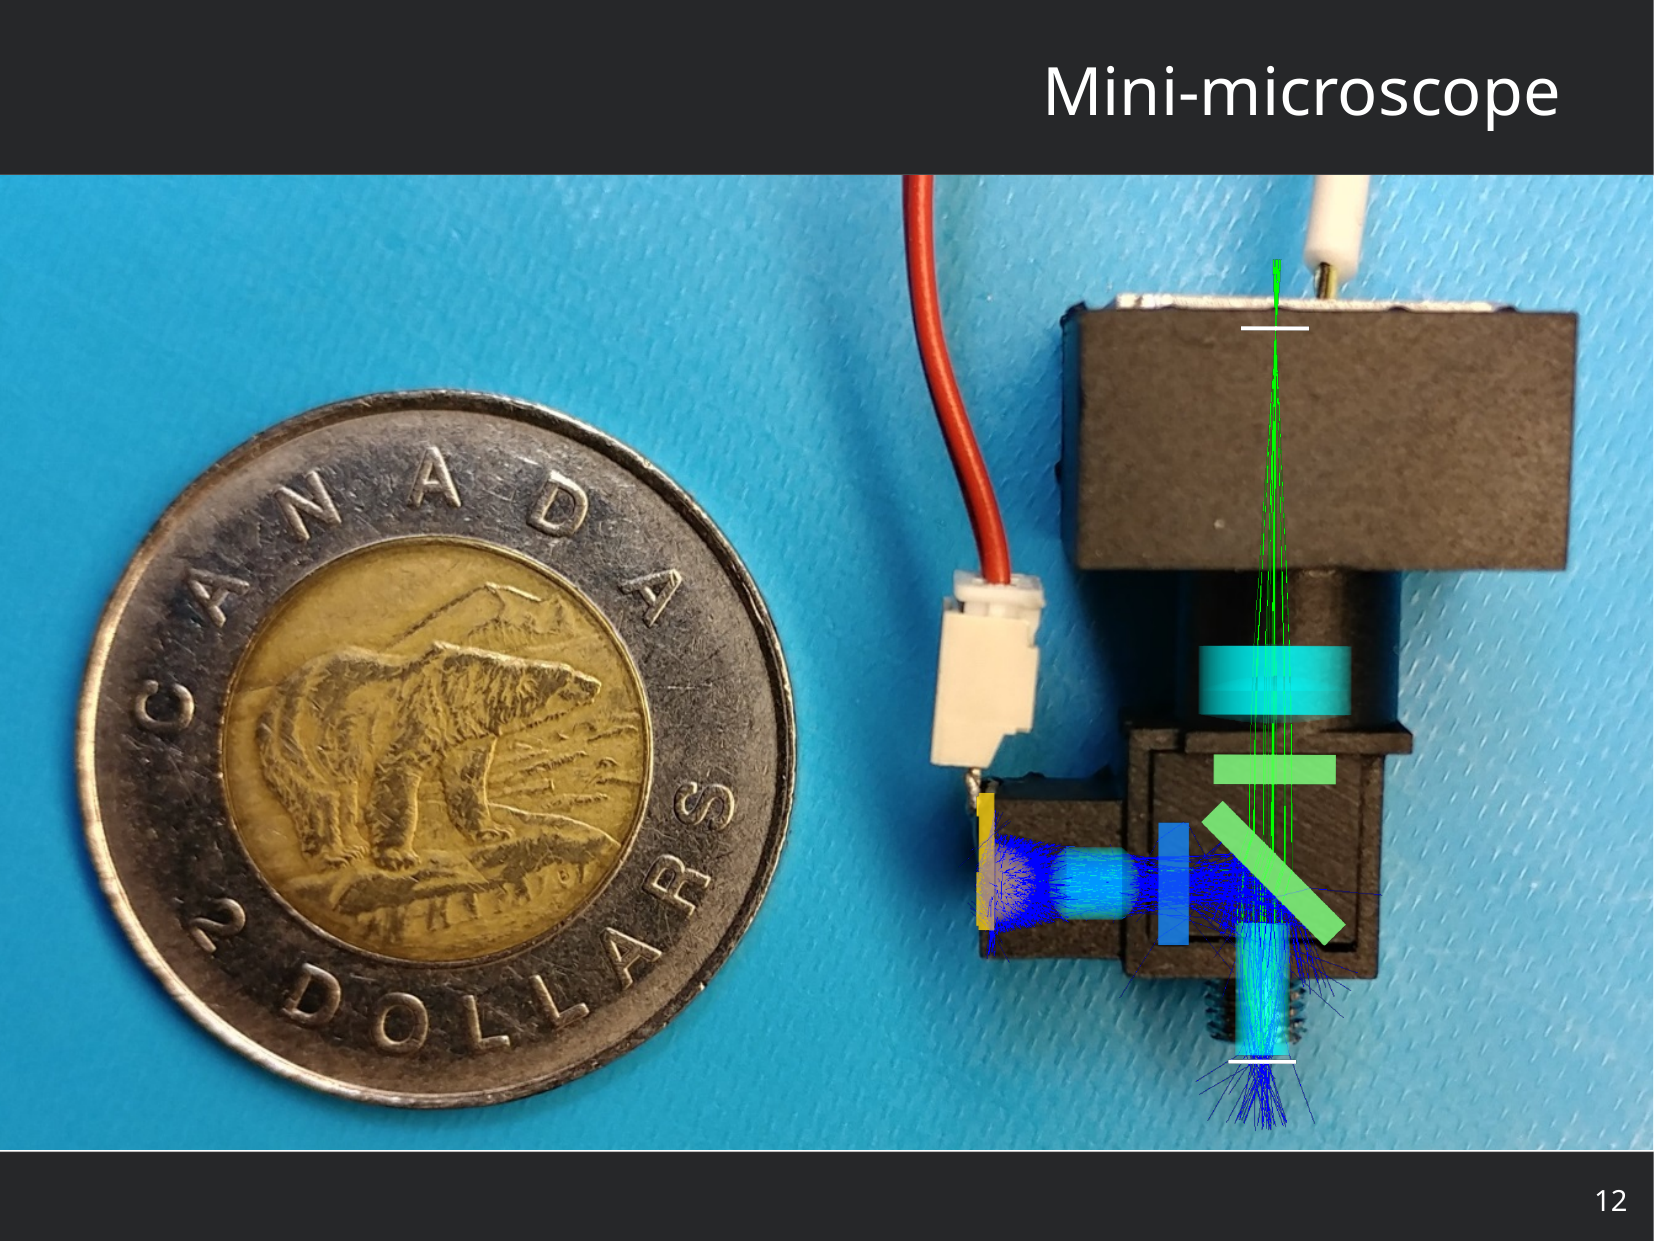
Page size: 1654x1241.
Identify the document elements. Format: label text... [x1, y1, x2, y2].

text_box Mini-microscope [88, 36, 1577, 134]
picture [0, 0, 1654, 1241]
